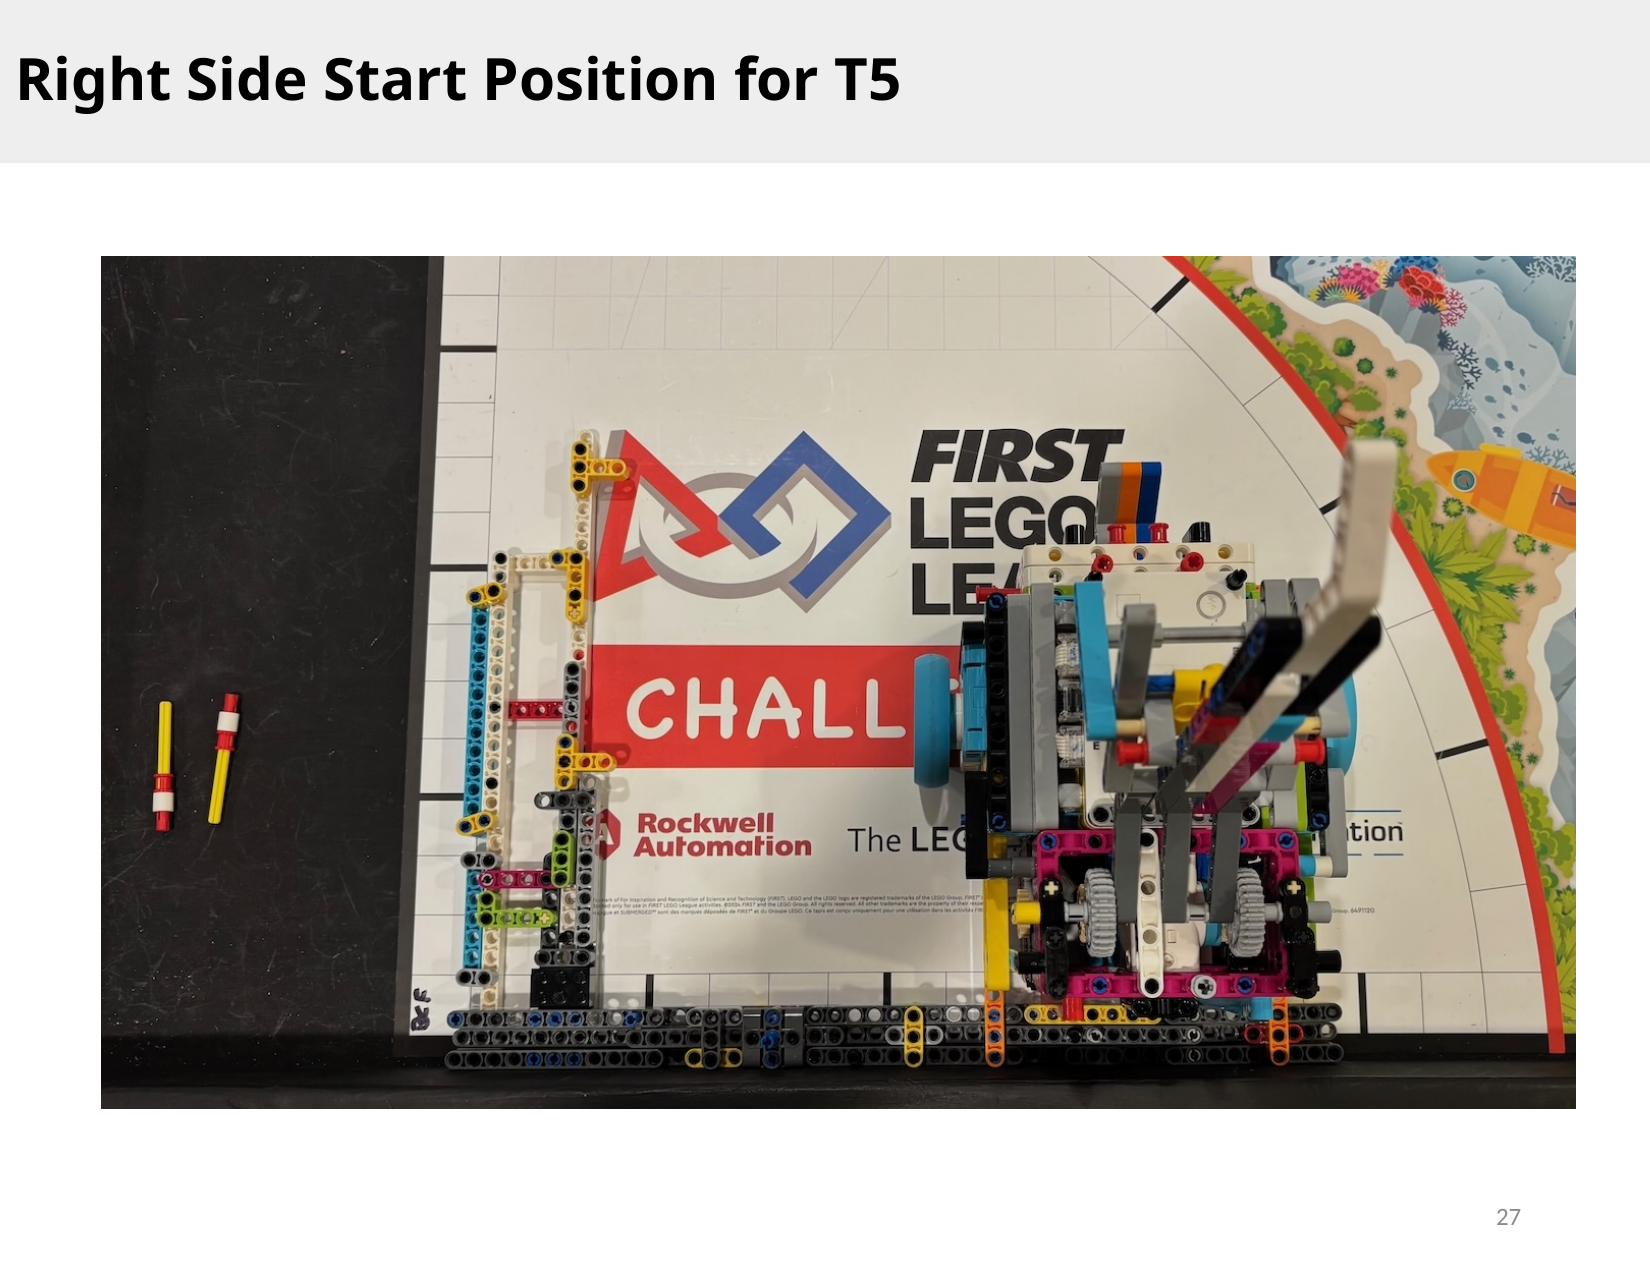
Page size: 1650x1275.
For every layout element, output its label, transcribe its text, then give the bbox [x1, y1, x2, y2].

title Right Side Start Position for T5 [0, 0, 1650, 164]
picture [101, 256, 1576, 1109]
